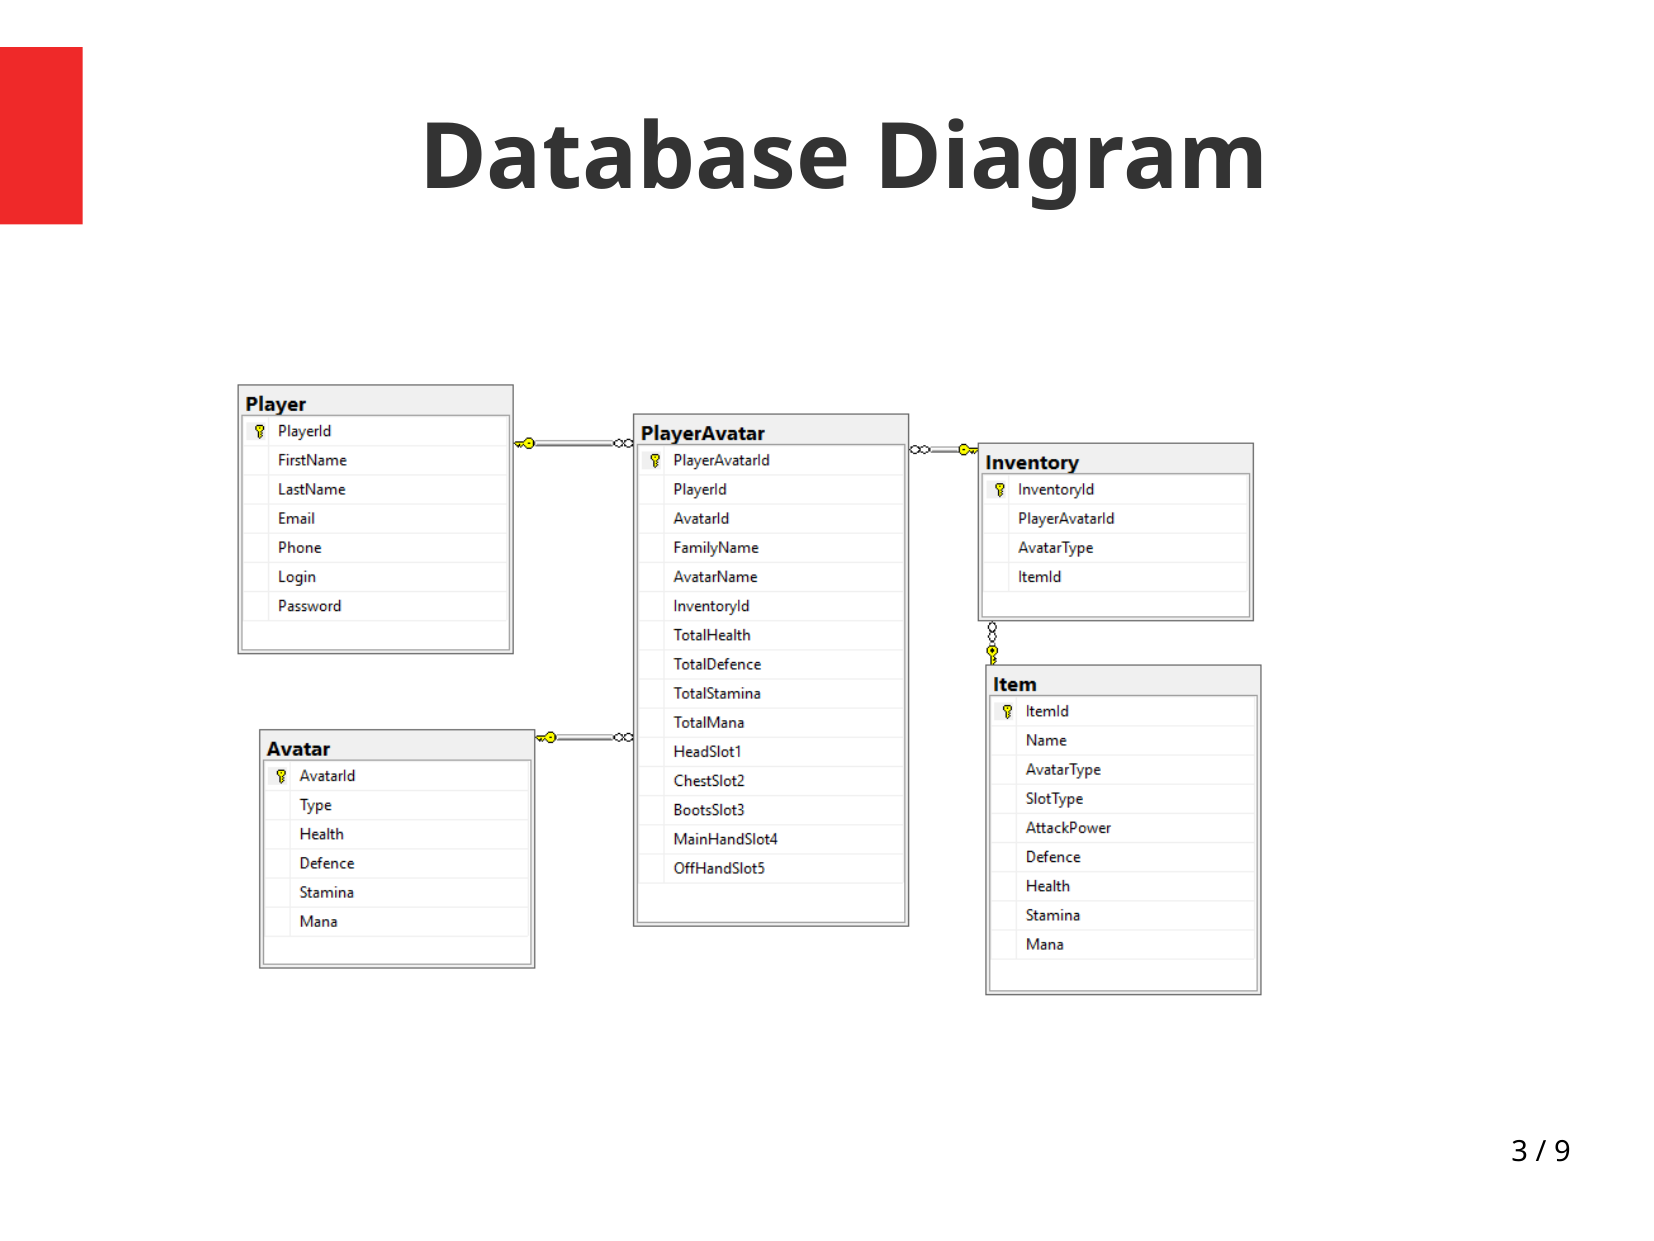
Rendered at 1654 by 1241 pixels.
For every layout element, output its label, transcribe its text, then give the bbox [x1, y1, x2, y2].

title Database Diagram [118, 49, 1571, 257]
picture [135, 354, 1519, 1074]
